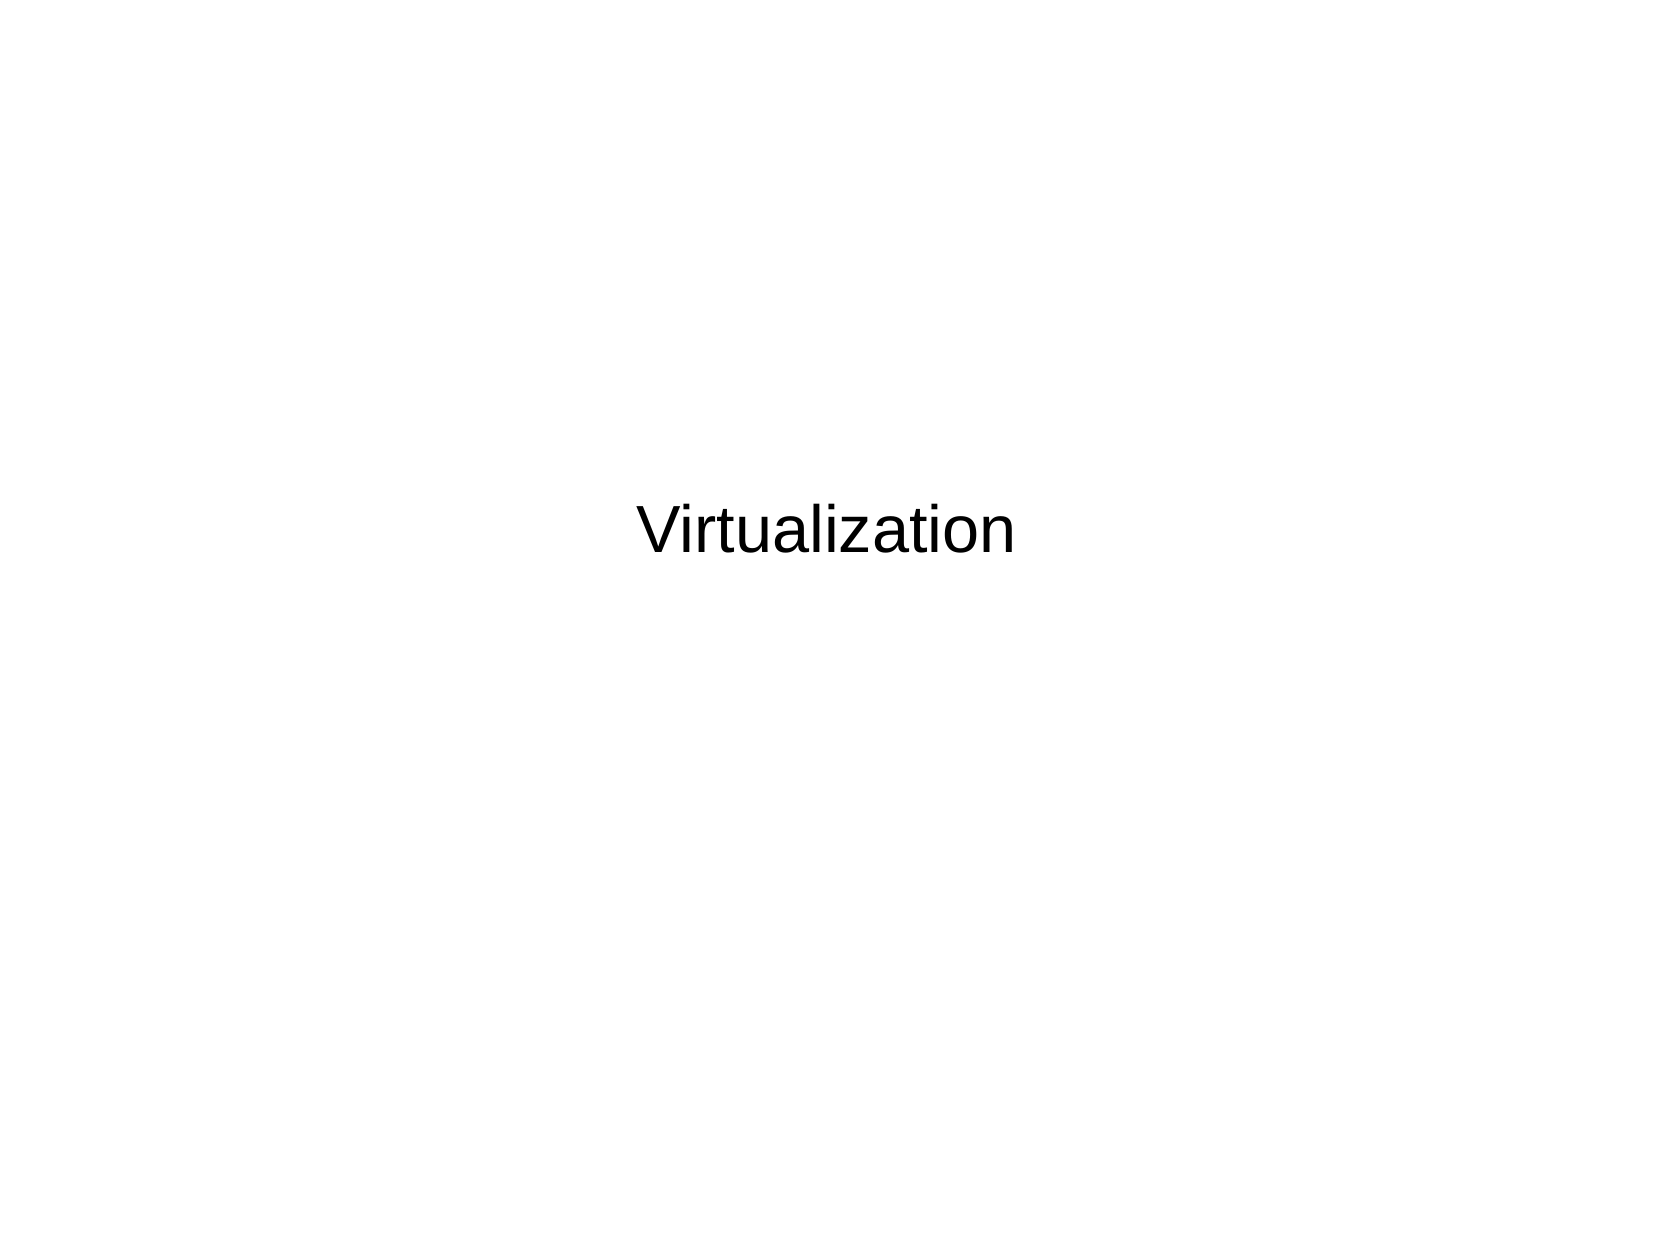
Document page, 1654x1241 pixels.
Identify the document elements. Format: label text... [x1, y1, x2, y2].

subtitle Virtualization [82, 49, 1571, 1010]
